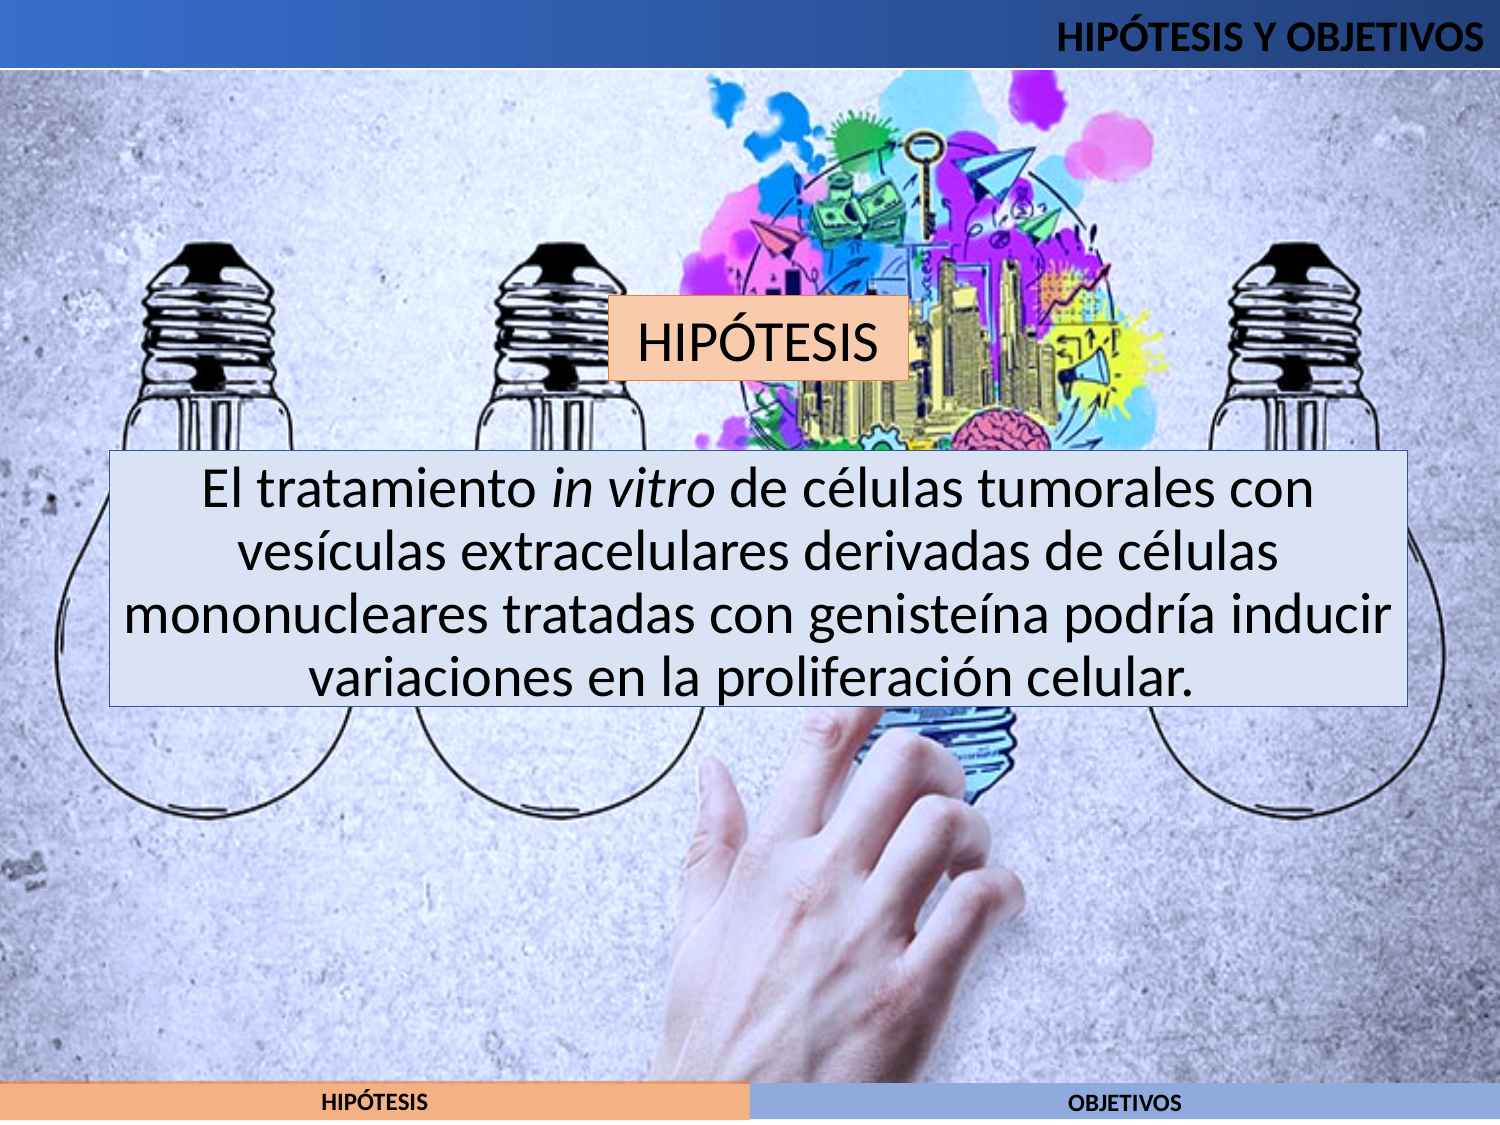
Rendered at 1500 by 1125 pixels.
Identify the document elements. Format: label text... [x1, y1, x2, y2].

list El tratamiento in vitro de células tumorales con vesículas extracelulares derivadas de células mononucleares tratadas con genisteína podría inducir variaciones en la proliferación celular. [109, 450, 1408, 707]
picture [0, 70, 1500, 1083]
text_box HIPÓTESIS [608, 295, 909, 381]
text_box OBJETIVOS [749, 1083, 1500, 1120]
text_box HIPÓTESIS Y OBJETIVOS [0, 0, 1500, 68]
text_box HIPÓTESIS [0, 1080, 750, 1121]
